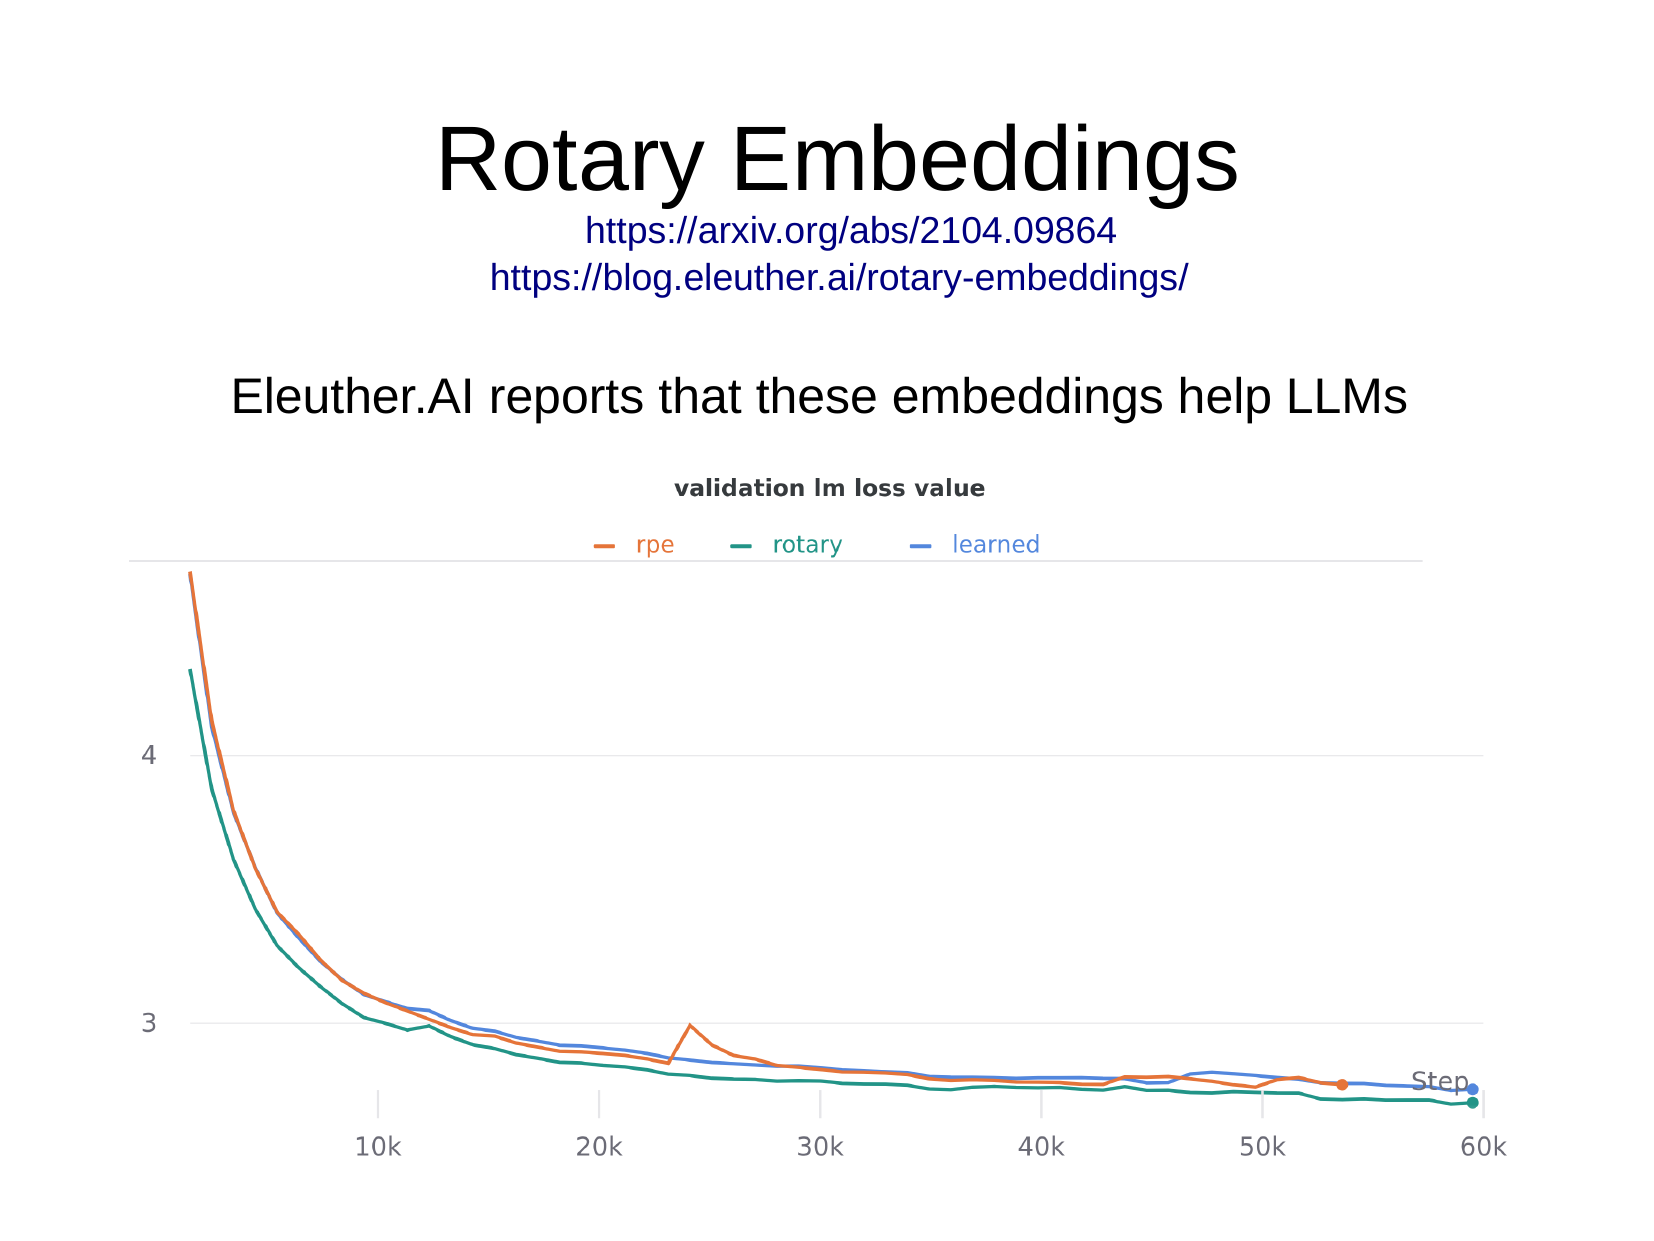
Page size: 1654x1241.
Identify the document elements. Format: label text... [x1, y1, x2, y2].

picture [129, 474, 1530, 1175]
text_box Eleuther.AI reports that these embeddings help LLMs [166, 360, 1473, 487]
text_box https://arxiv.org/abs/2104.09864 [570, 202, 1133, 259]
text_box https://blog.eleuther.ai/rotary-embeddings/ [475, 249, 1204, 307]
title Rotary Embeddings [94, 55, 1583, 263]
